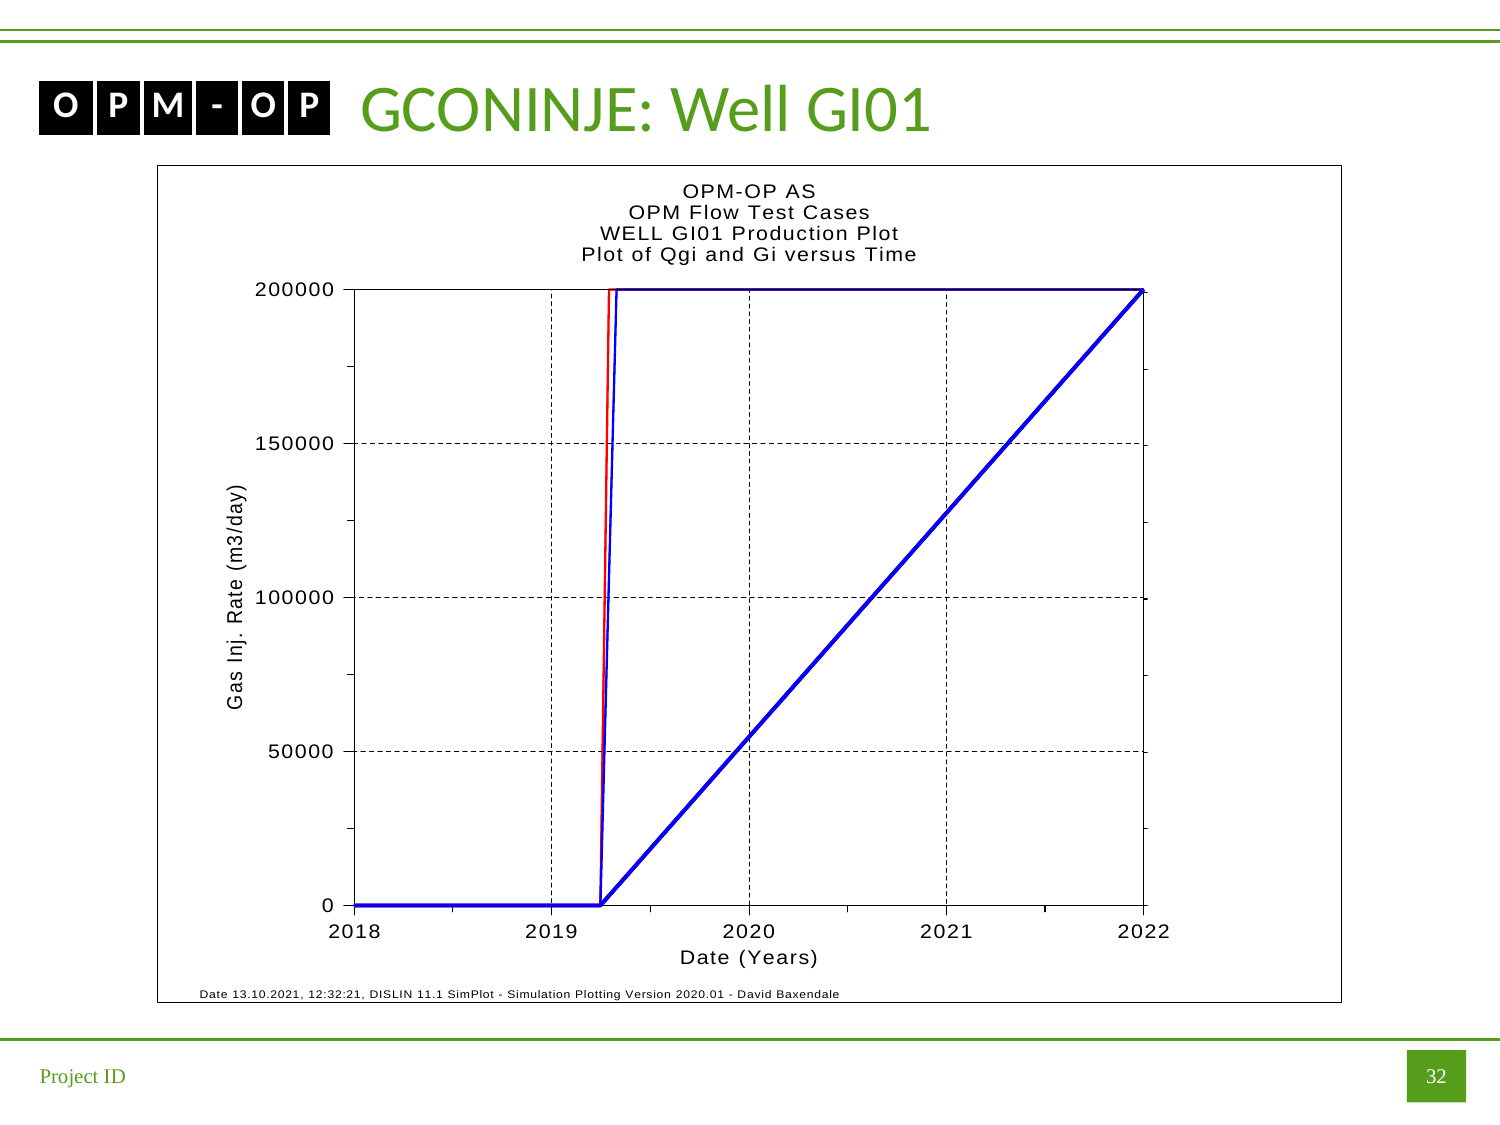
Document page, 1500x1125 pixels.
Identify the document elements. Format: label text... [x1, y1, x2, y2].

picture [157, 165, 1343, 1004]
title GCONINJE: Well GI01 [360, 77, 1425, 153]
